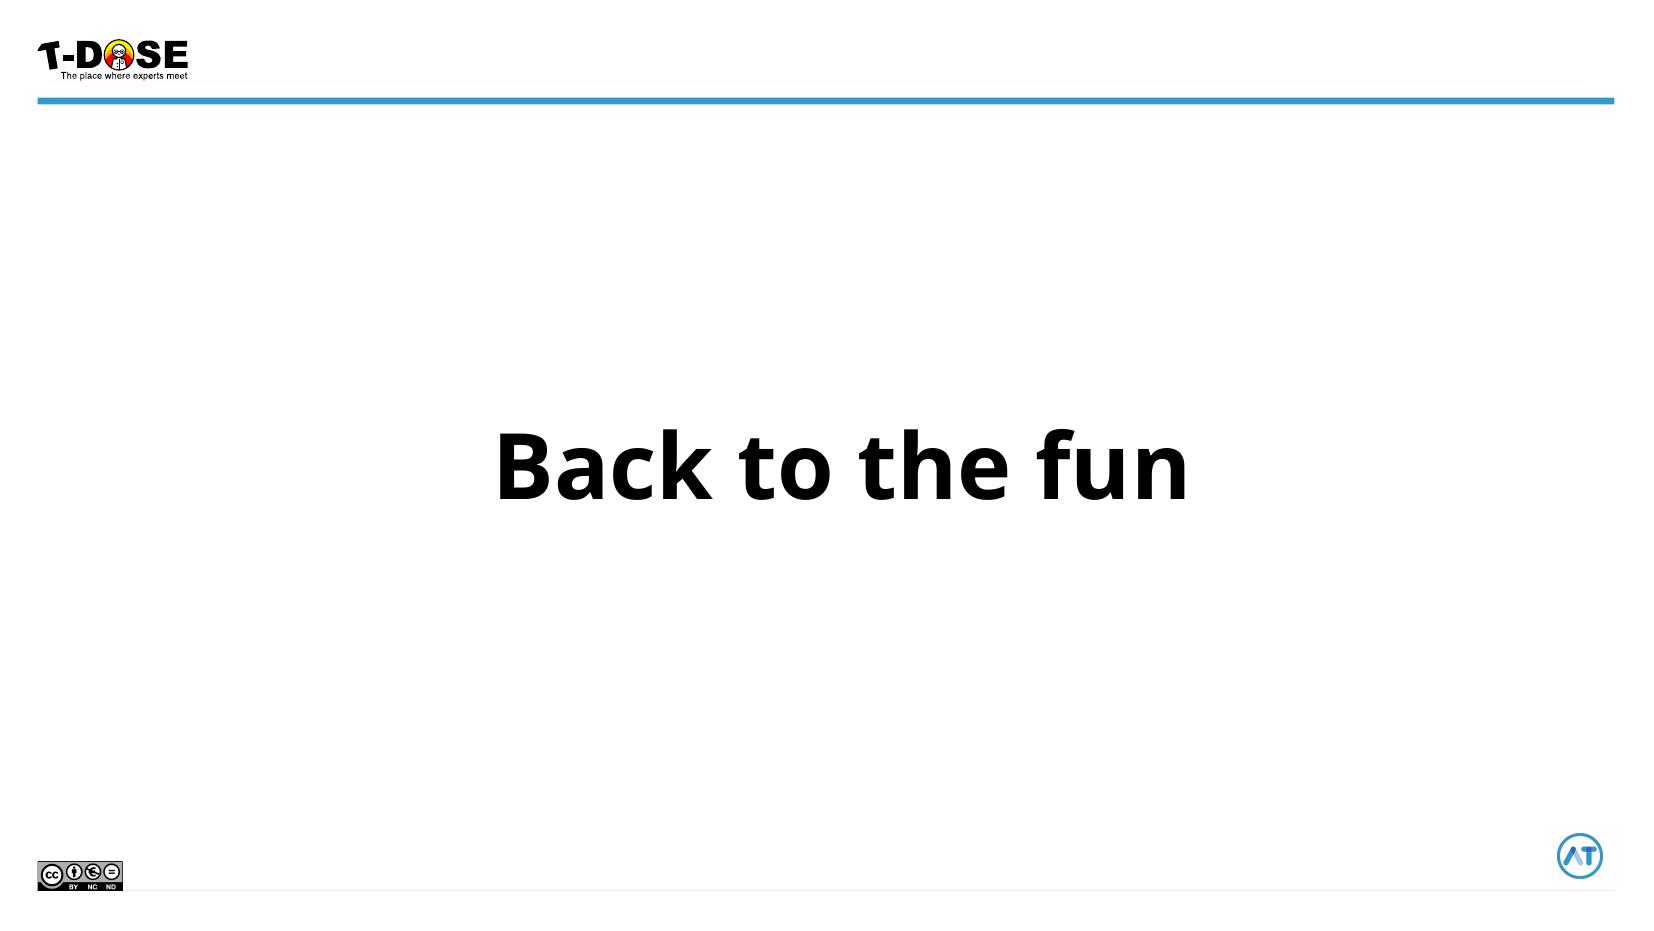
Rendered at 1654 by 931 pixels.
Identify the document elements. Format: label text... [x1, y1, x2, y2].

picture [37, 861, 123, 891]
text_box Back to the fun [37, 372, 1615, 557]
picture [1557, 833, 1603, 879]
